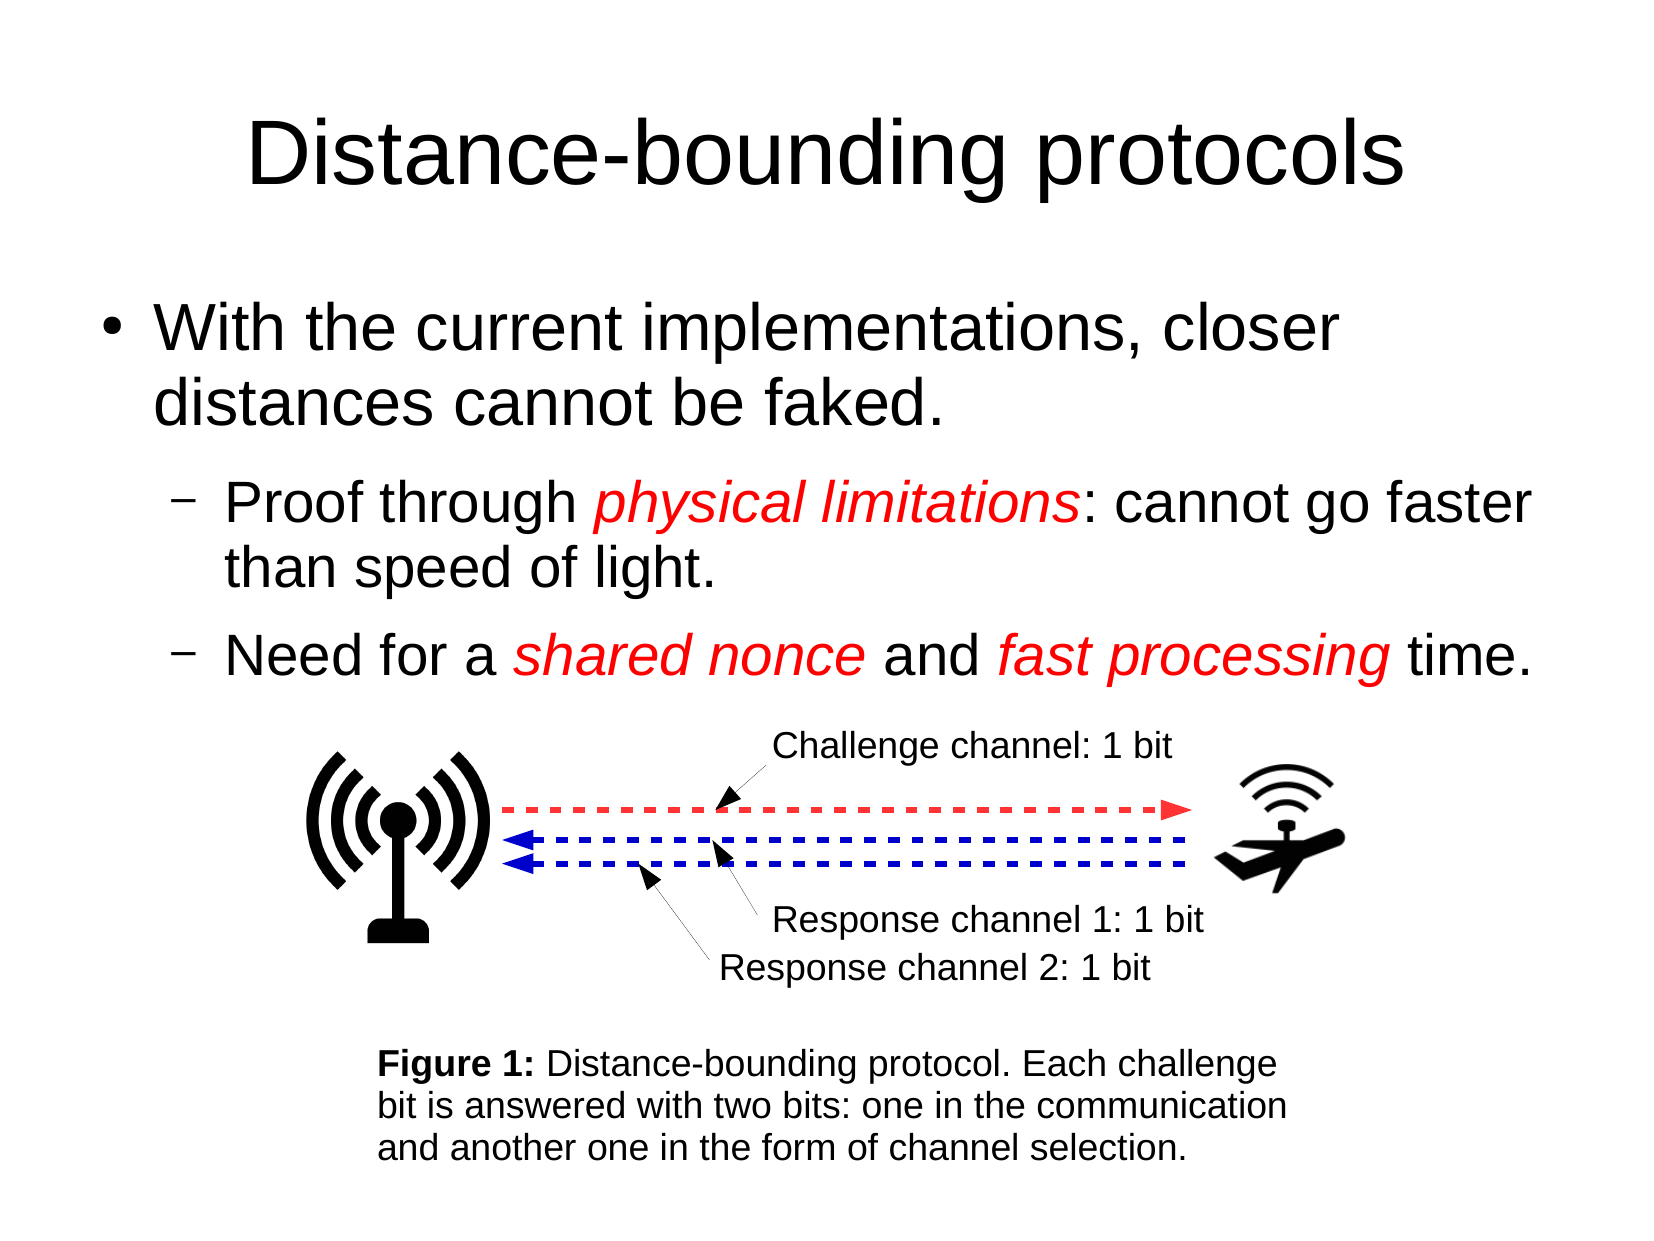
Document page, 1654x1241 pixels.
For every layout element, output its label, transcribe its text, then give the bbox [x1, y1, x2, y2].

text_box Response channel 2: 1 bit [703, 938, 1172, 996]
text_box Figure 1: Distance-bounding protocol. Each challenge bit is answered with two bits: one in the communication and another one in the form of channel selection. [362, 1035, 1332, 1186]
title Distance-bounding protocols [82, 49, 1571, 257]
text_box Response channel 1: 1 bit [757, 891, 1255, 949]
picture [1208, 764, 1348, 905]
list With the current implementations, closer distances cannot be faked. Proof through physical limitations: cannot go faster than speed of light. Need for a shared nonce and fast processing time. [82, 290, 1571, 751]
text_box Challenge channel: 1 bit [757, 717, 1195, 775]
picture [300, 751, 496, 946]
